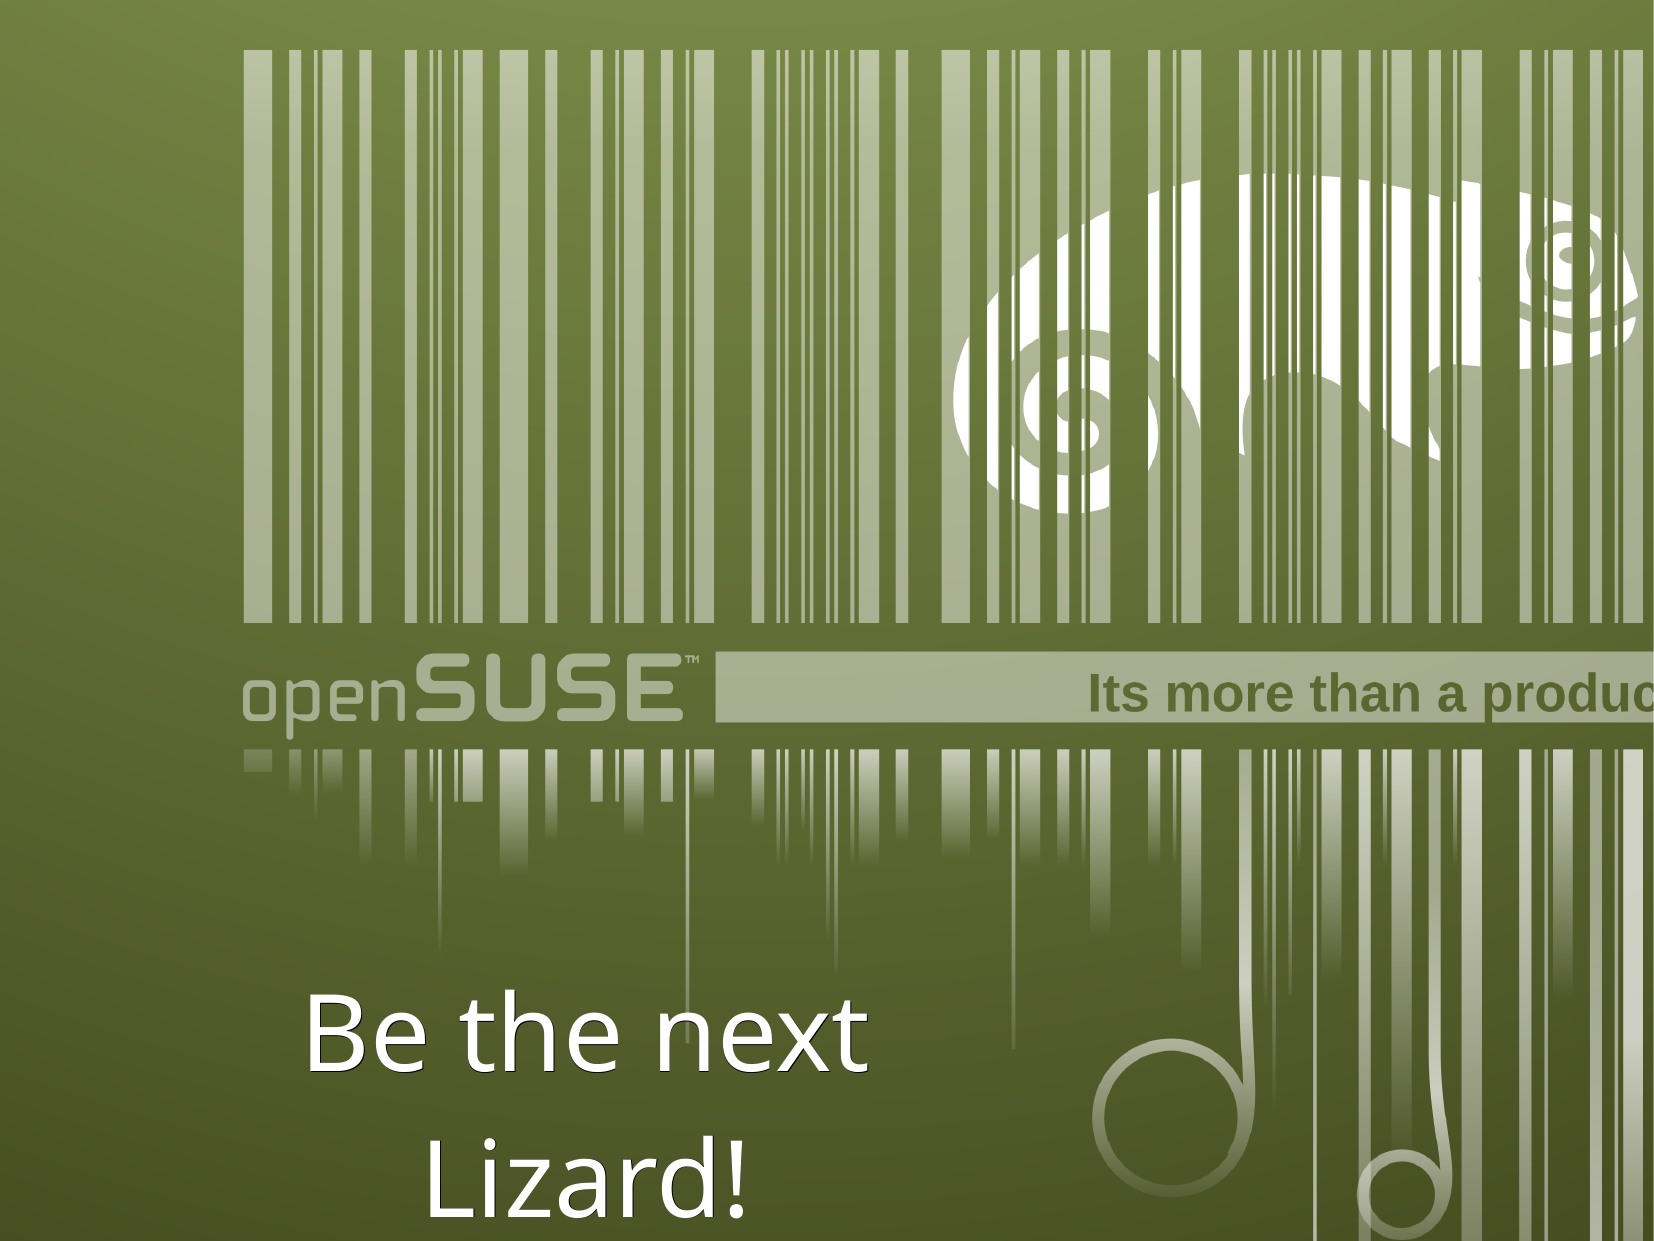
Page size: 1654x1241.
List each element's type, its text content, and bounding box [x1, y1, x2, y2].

title Be the next Lizard! [137, 953, 1034, 1241]
picture [0, 0, 1654, 1241]
